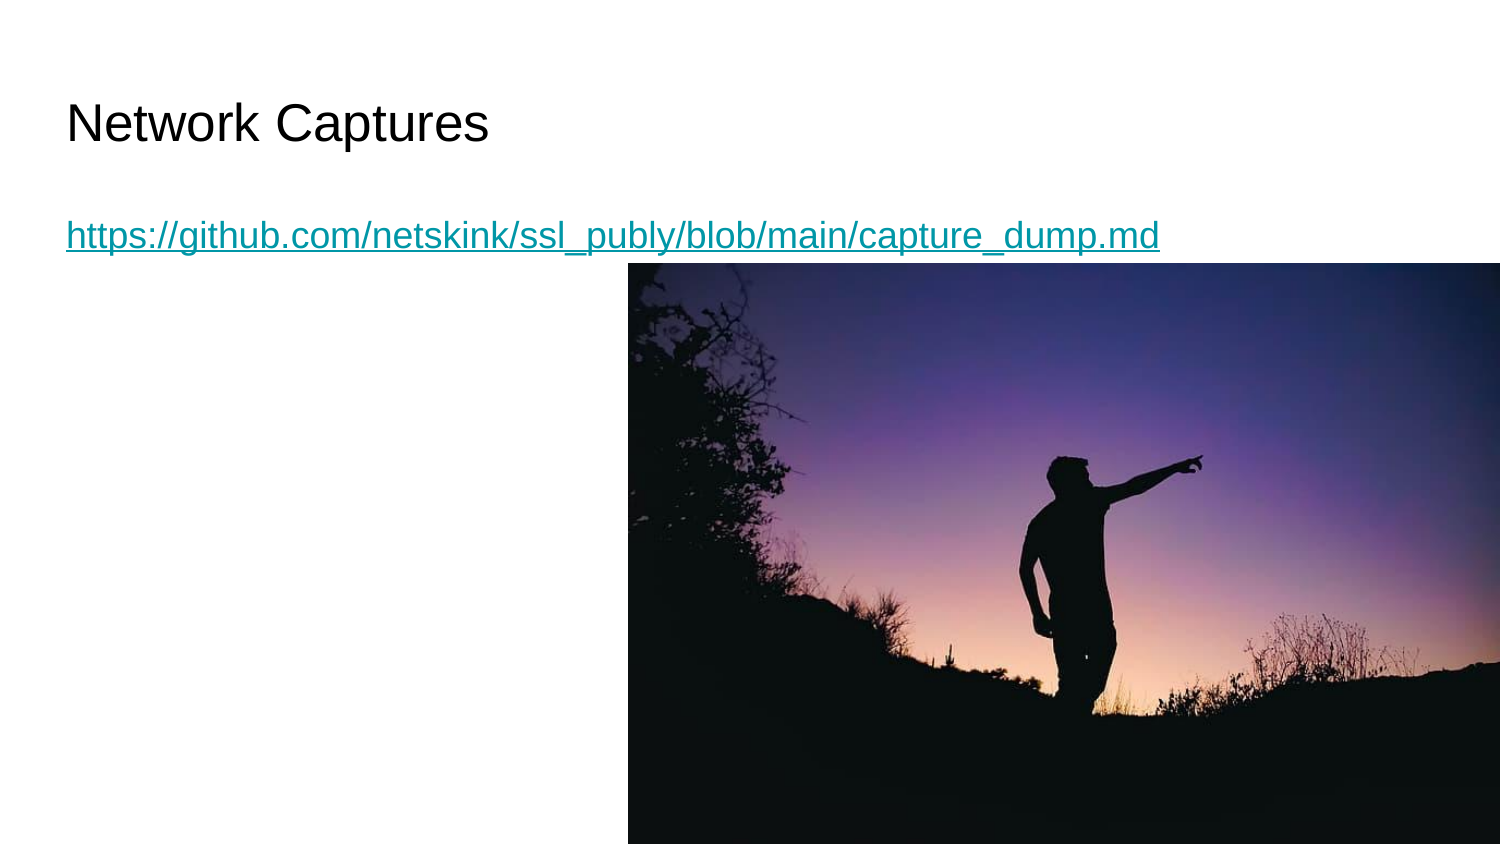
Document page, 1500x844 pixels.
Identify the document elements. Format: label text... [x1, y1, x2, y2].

picture [628, 263, 1500, 844]
list https://github.com/netskink/ssl_publy/blob/main/capture_dump.md [51, 189, 1449, 283]
title Network Captures [51, 72, 1449, 167]
